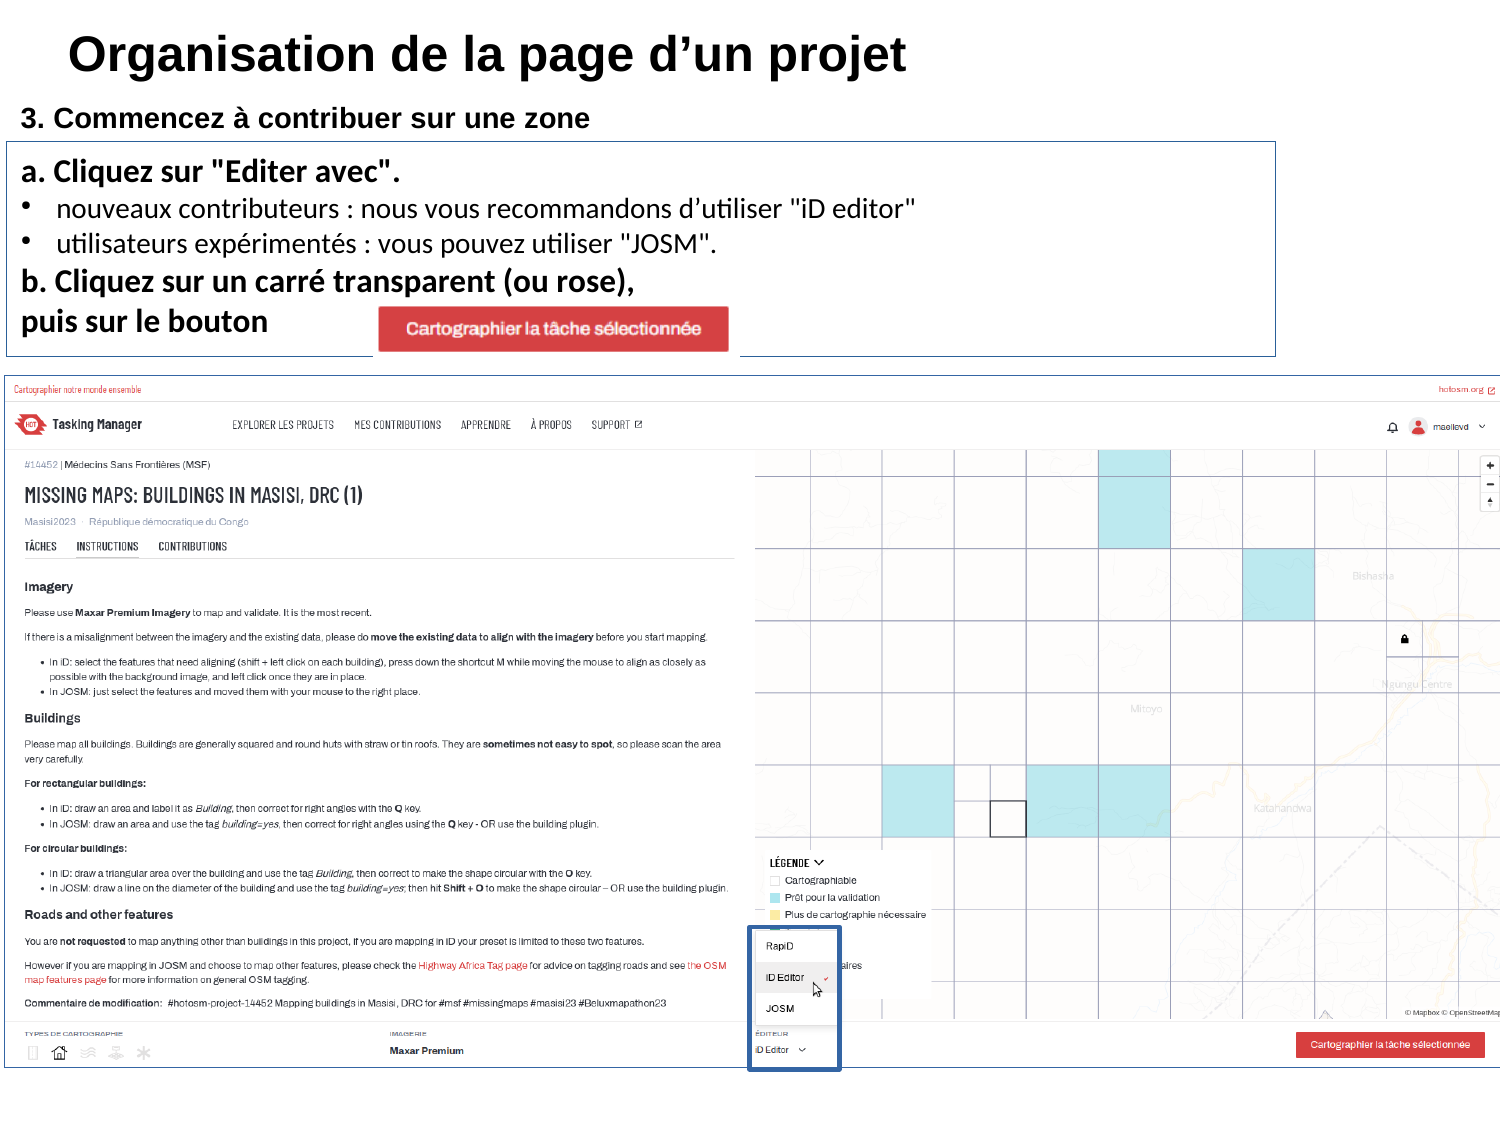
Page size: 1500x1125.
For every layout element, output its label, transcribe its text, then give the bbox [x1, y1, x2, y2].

text_box Organisation de la page d’un projet [53, 13, 1459, 89]
picture [4, 375, 1500, 1068]
picture [373, 298, 740, 358]
text_box a. Cliquez sur "Editer avec". nouveaux contributeurs : nous vous recommandons d’utiliser "iD editor" utilisateurs expérimentés : vous pouvez utiliser "JOSM". b. Cliquez sur un carré transparent (ou rose), puis sur le bouton [5, 141, 1276, 357]
text_box 3. Commencez à contribuer sur une zone [5, 91, 808, 177]
picture [752, 929, 837, 1067]
